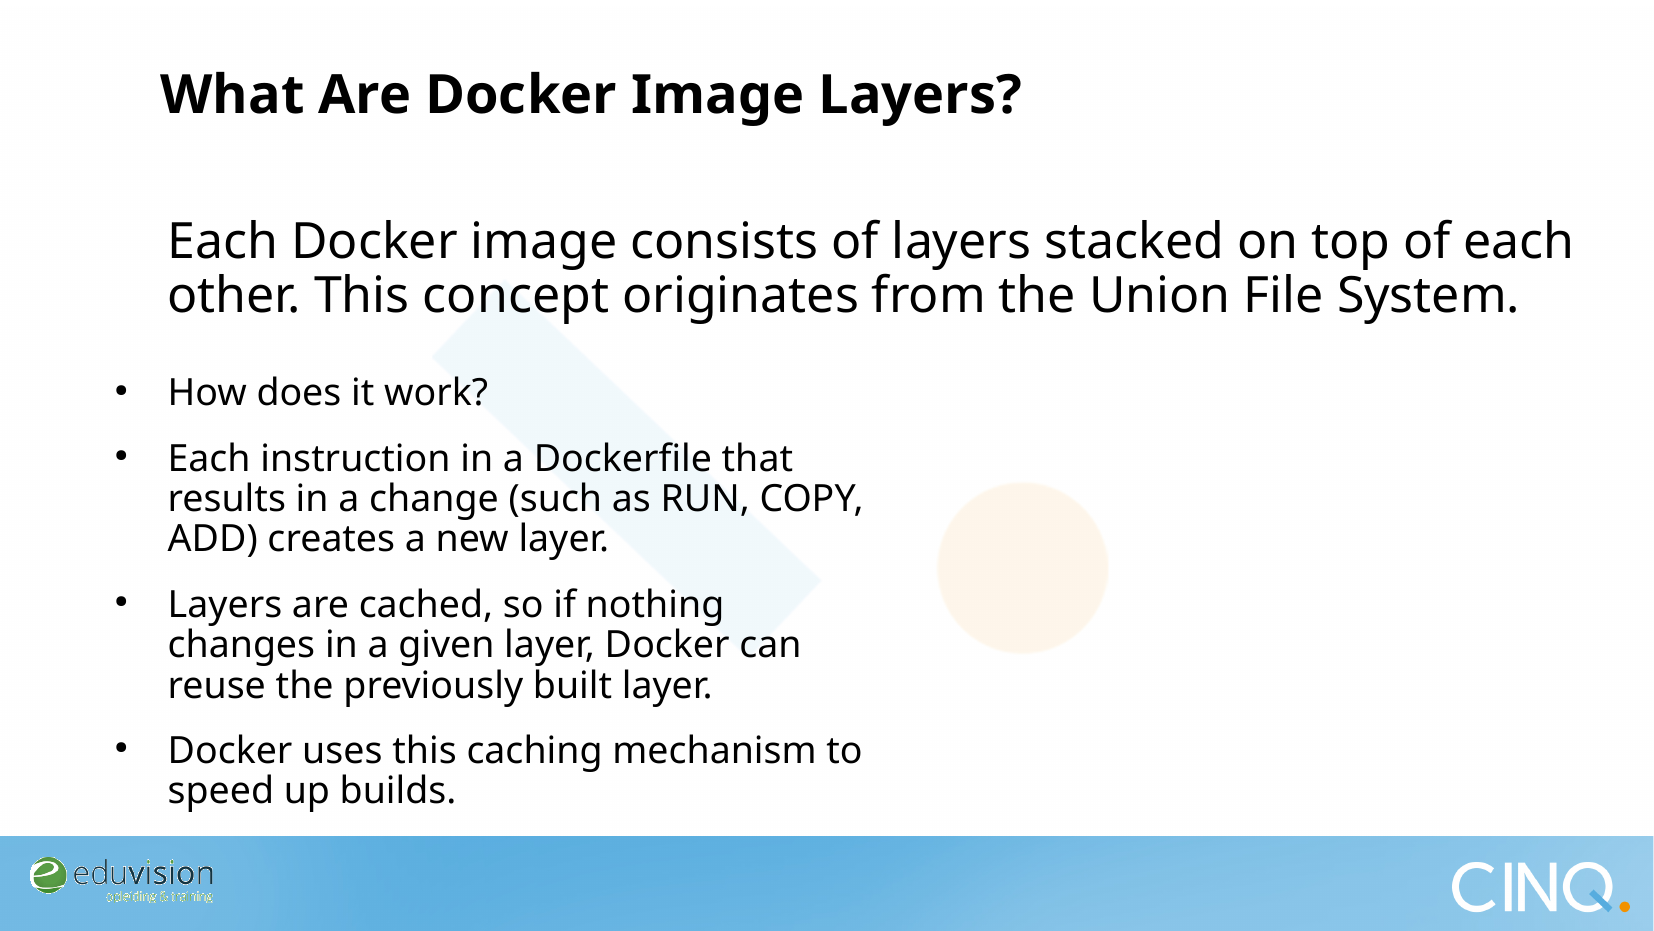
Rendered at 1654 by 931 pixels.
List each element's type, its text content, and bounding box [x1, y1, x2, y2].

picture [0, 6, 1654, 931]
list How does it work? Each instruction in a Dockerfile that results in a change (such as RUN, COPY, ADD) creates a new layer. Layers are cached, so if nothing changes in a given layer, Docker can reuse the previously built layer. Docker uses this caching mechanism to speed up builds. [88, 295, 886, 680]
list What Are Docker Image Layers? [81, 59, 1625, 105]
list Each Docker image consists of layers stacked on top of each other. This concept originates from the Union File System. [88, 206, 1595, 560]
